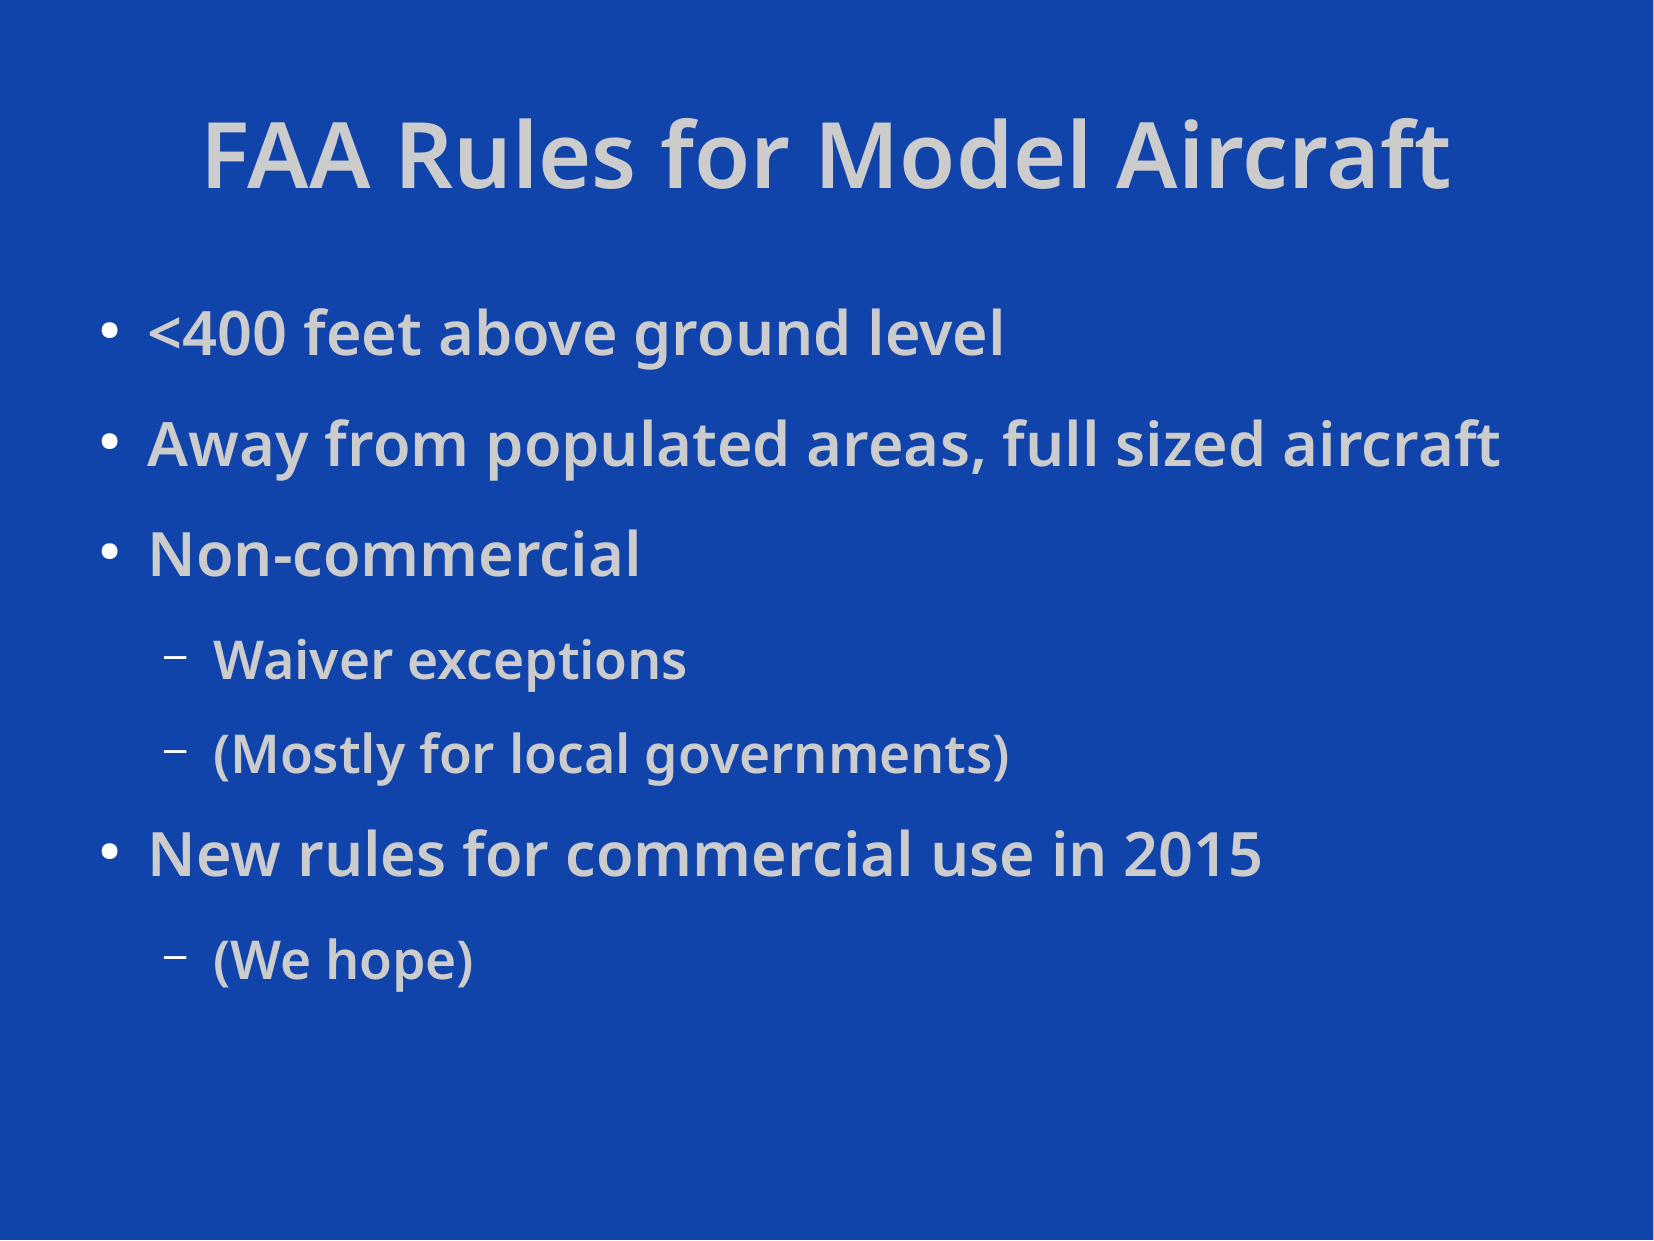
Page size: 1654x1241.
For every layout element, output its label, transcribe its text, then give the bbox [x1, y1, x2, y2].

title FAA Rules for Model Aircraft [82, 49, 1571, 257]
list <400 feet above ground level Away from populated areas, full sized aircraft Non-commercial Waiver exceptions (Mostly for local governments) New rules for commercial use in 2015 (We hope) [82, 290, 1571, 1010]
